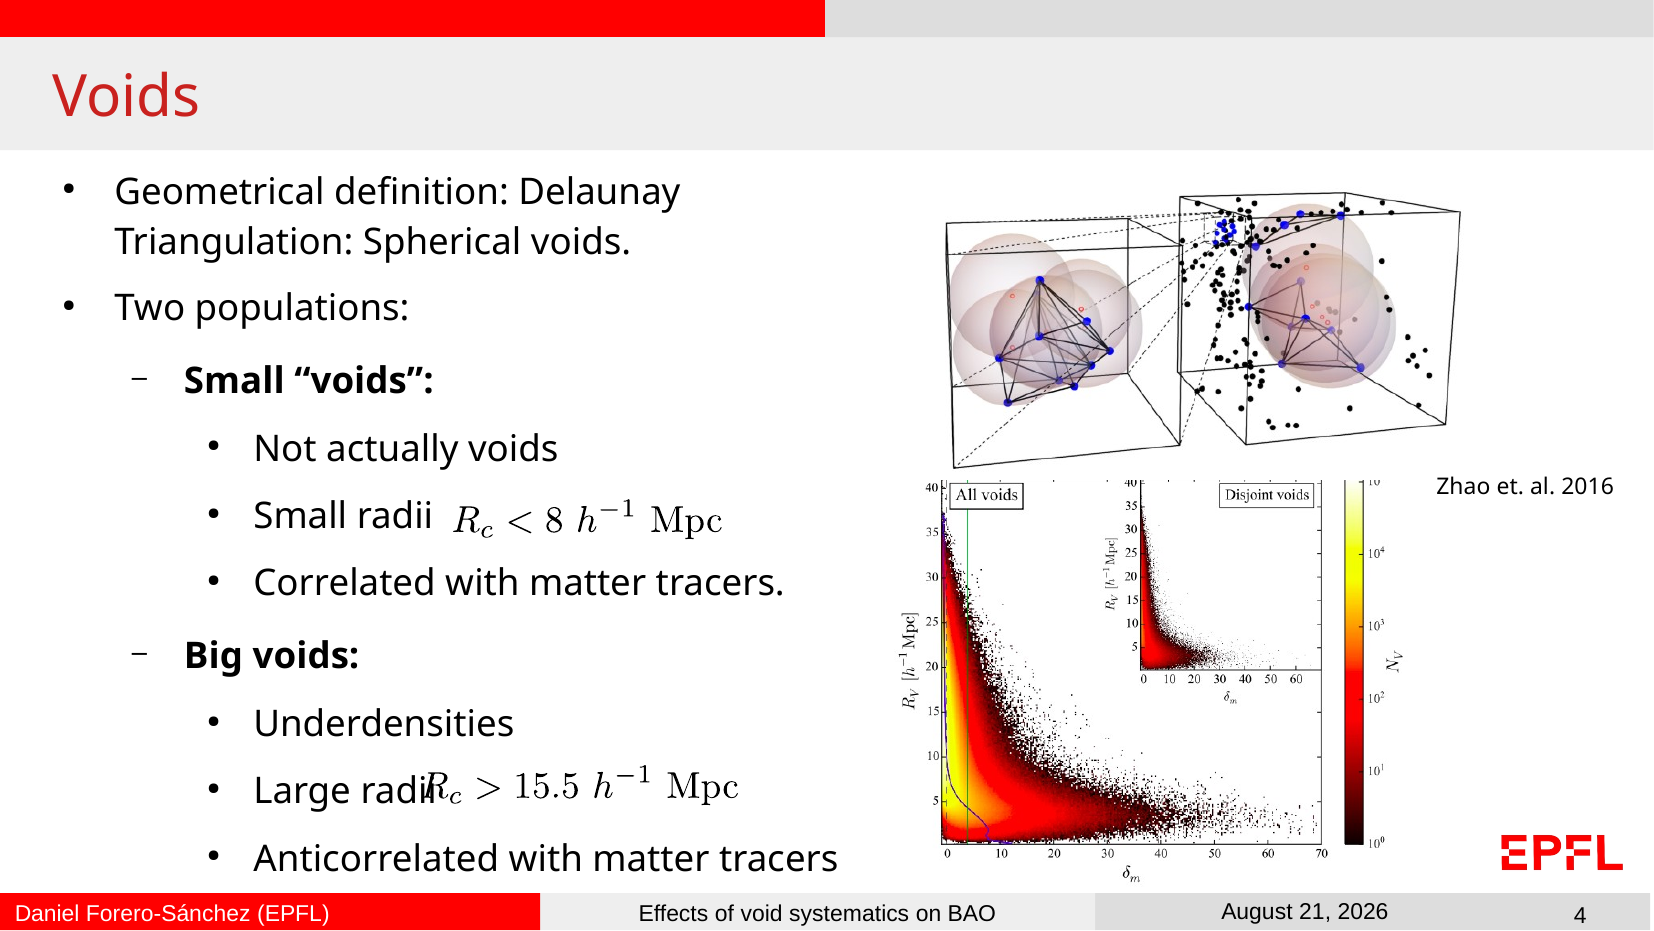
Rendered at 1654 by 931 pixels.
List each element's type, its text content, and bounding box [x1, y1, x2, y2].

picture [450, 497, 723, 541]
picture [1487, 820, 1638, 885]
picture [420, 765, 738, 806]
picture [894, 179, 1469, 888]
title Voids [52, 37, 1066, 151]
text_box Zhao et. al. 2016 [1421, 462, 1654, 512]
list Geometrical definition: Delaunay Triangulation: Spherical voids. Two populations: Small “voids”: Not actually voids Small radii Correlated with matter tracers. Big voids: Underdensities Large radii Anticorrelated with matter tracers [45, 165, 871, 886]
